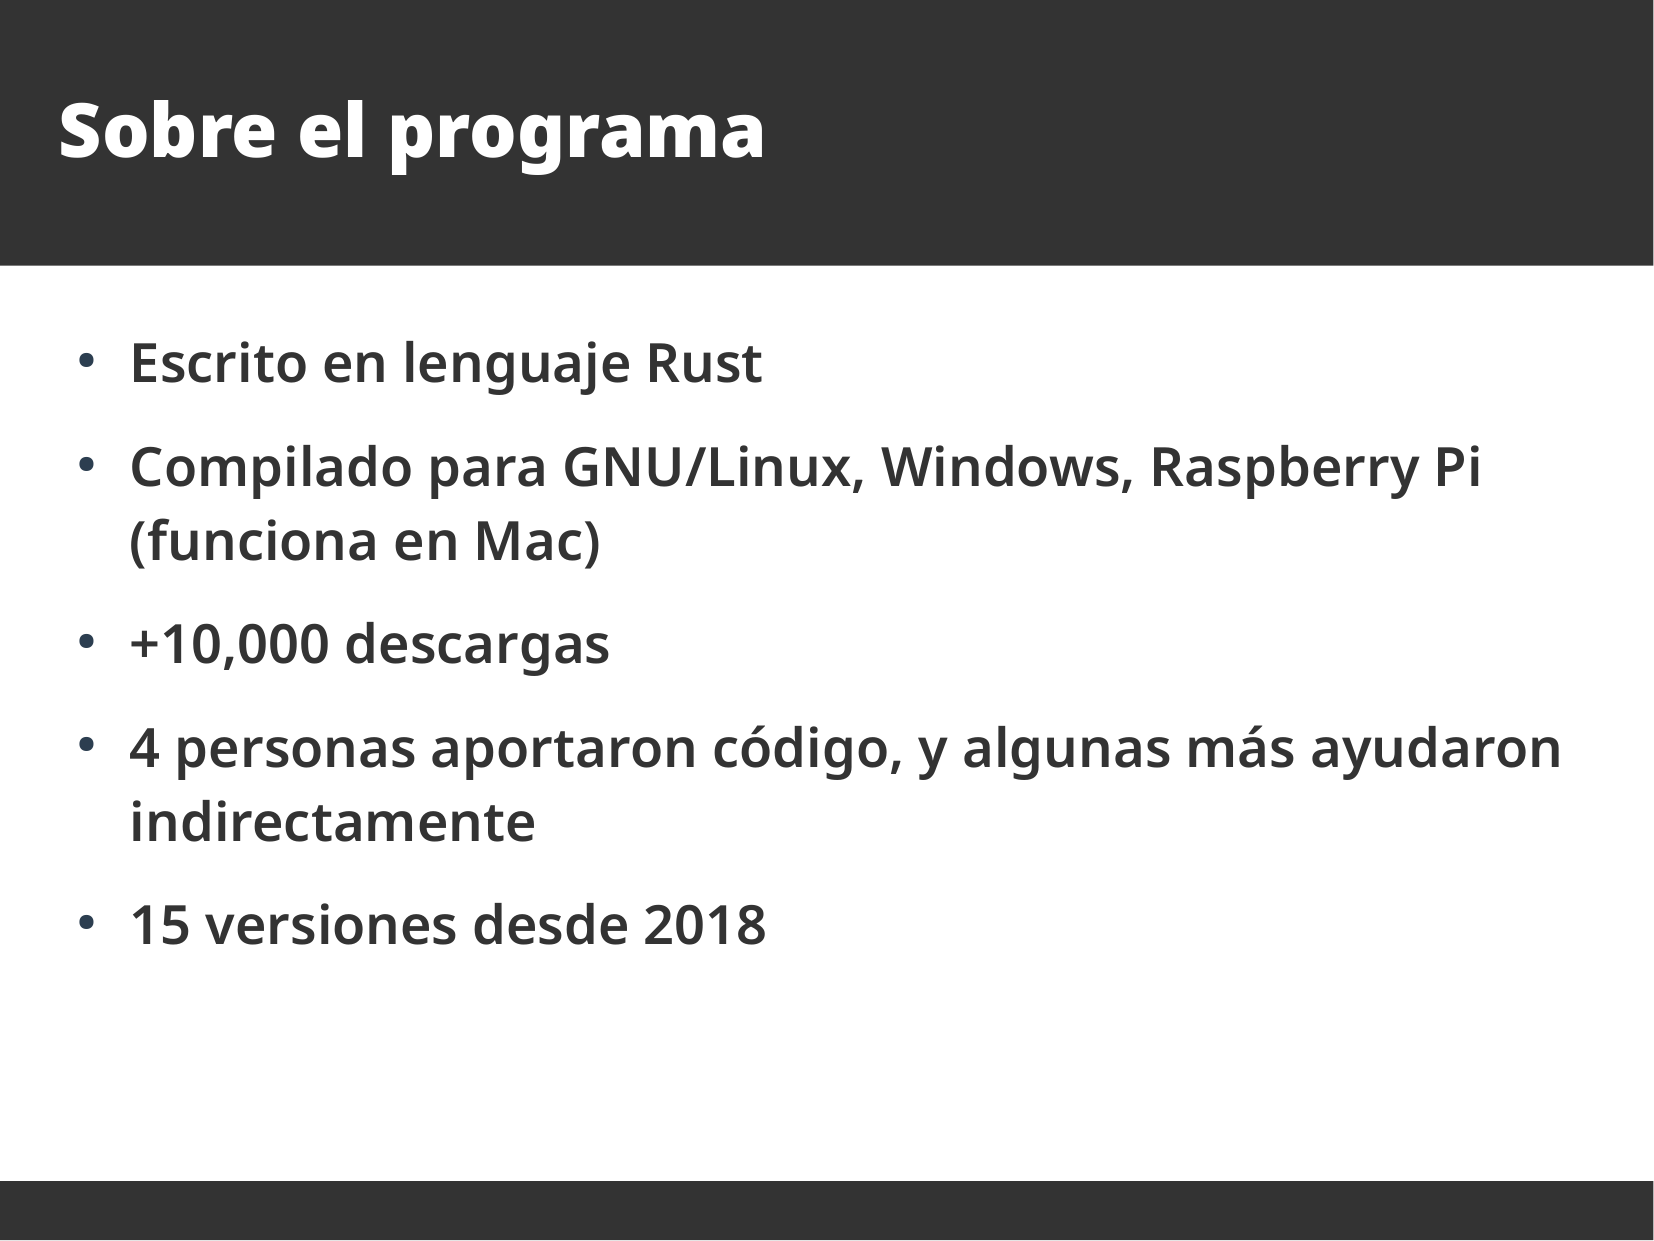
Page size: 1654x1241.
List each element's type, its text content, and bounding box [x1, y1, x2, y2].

title Sobre el programa [59, 49, 1595, 207]
list Escrito en lenguaje Rust Compilado para GNU/Linux, Windows, Raspberry Pi (funciona en Mac) +10,000 descargas 4 personas aportaron código, y algunas más ayudaron indirectamente 15 versiones desde 2018 [59, 324, 1621, 1152]
